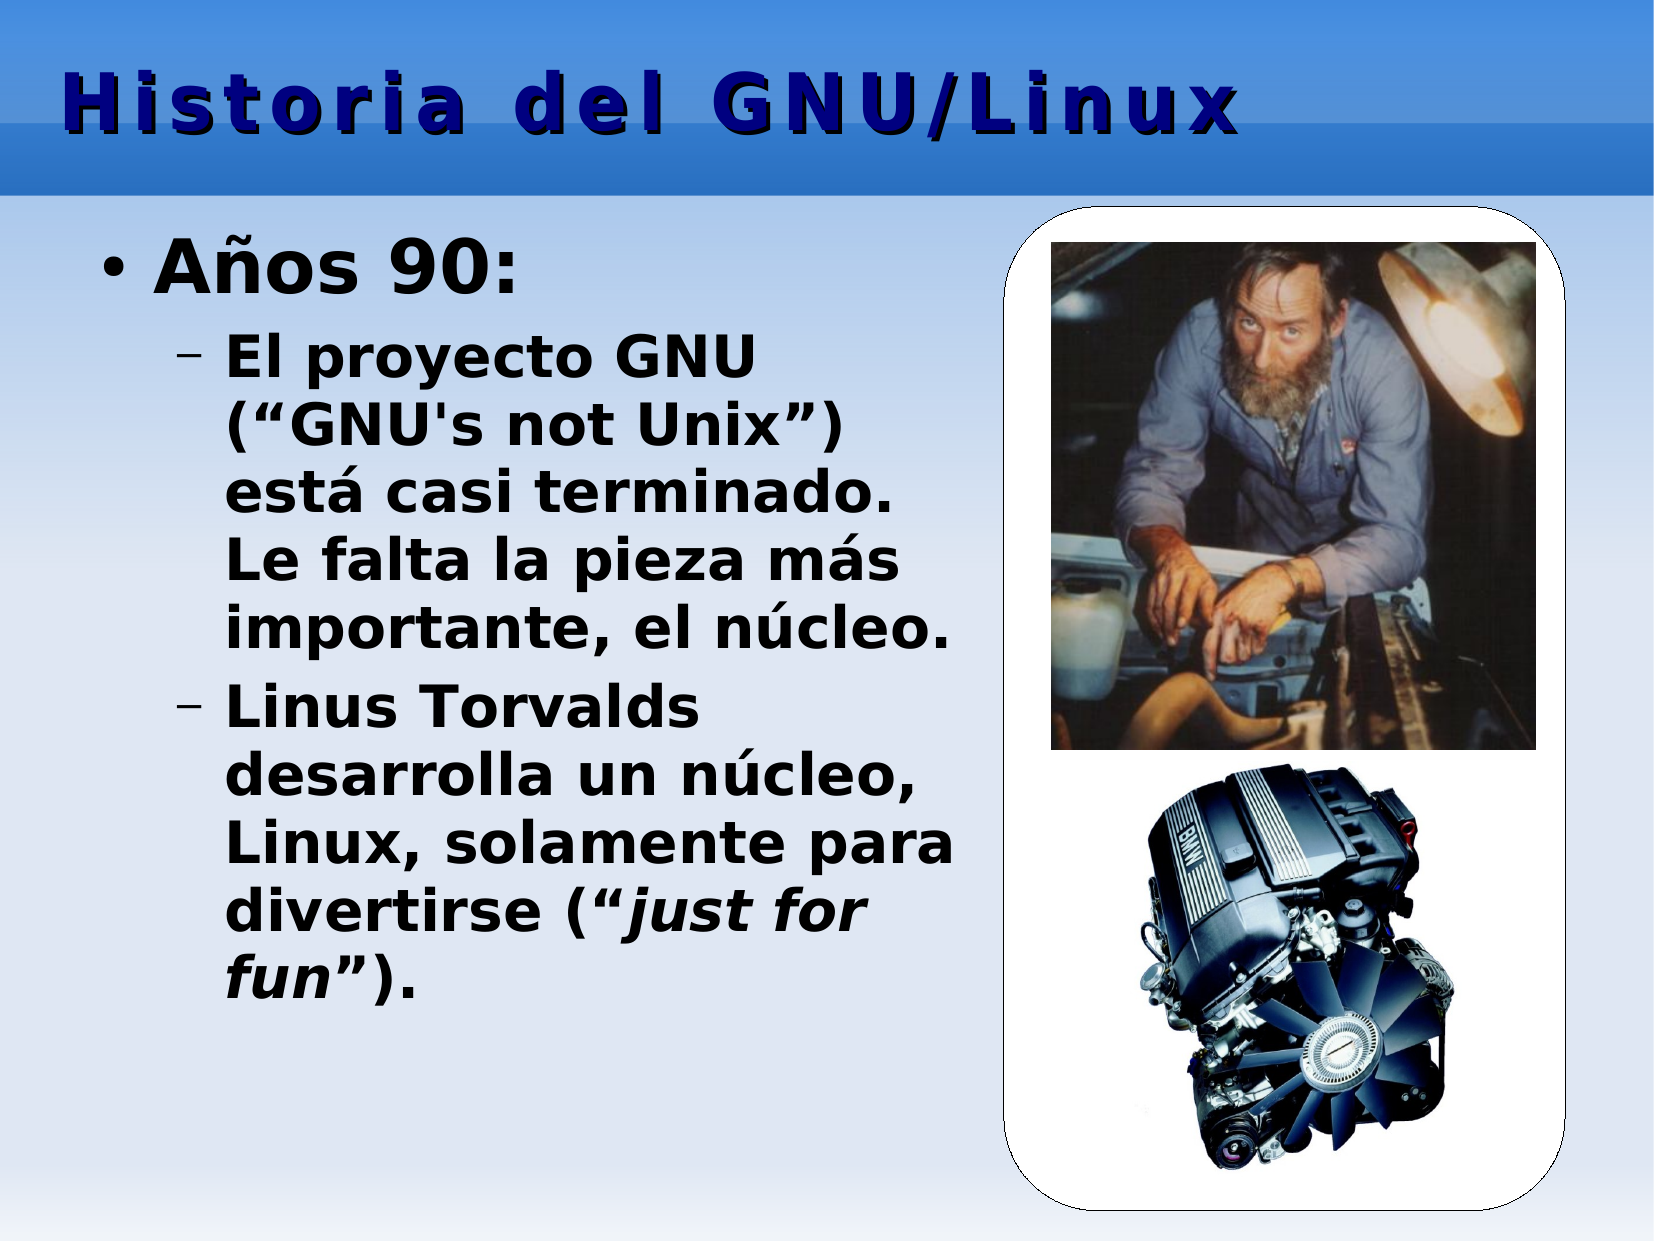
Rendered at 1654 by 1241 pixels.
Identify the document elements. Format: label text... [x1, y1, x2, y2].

title Historia del GNU/Linux [59, 29, 1654, 178]
text_box [1003, 206, 1566, 1211]
picture [0, 0, 1654, 1241]
list Años 90: El proyecto GNU (“GNU's not Unix”) está casi terminado. Le falta la pieza más importante, el núcleo. Linus Torvalds desarrolla un núcleo, Linux, solamente para divertirse (“just for fun”). [82, 224, 975, 1097]
